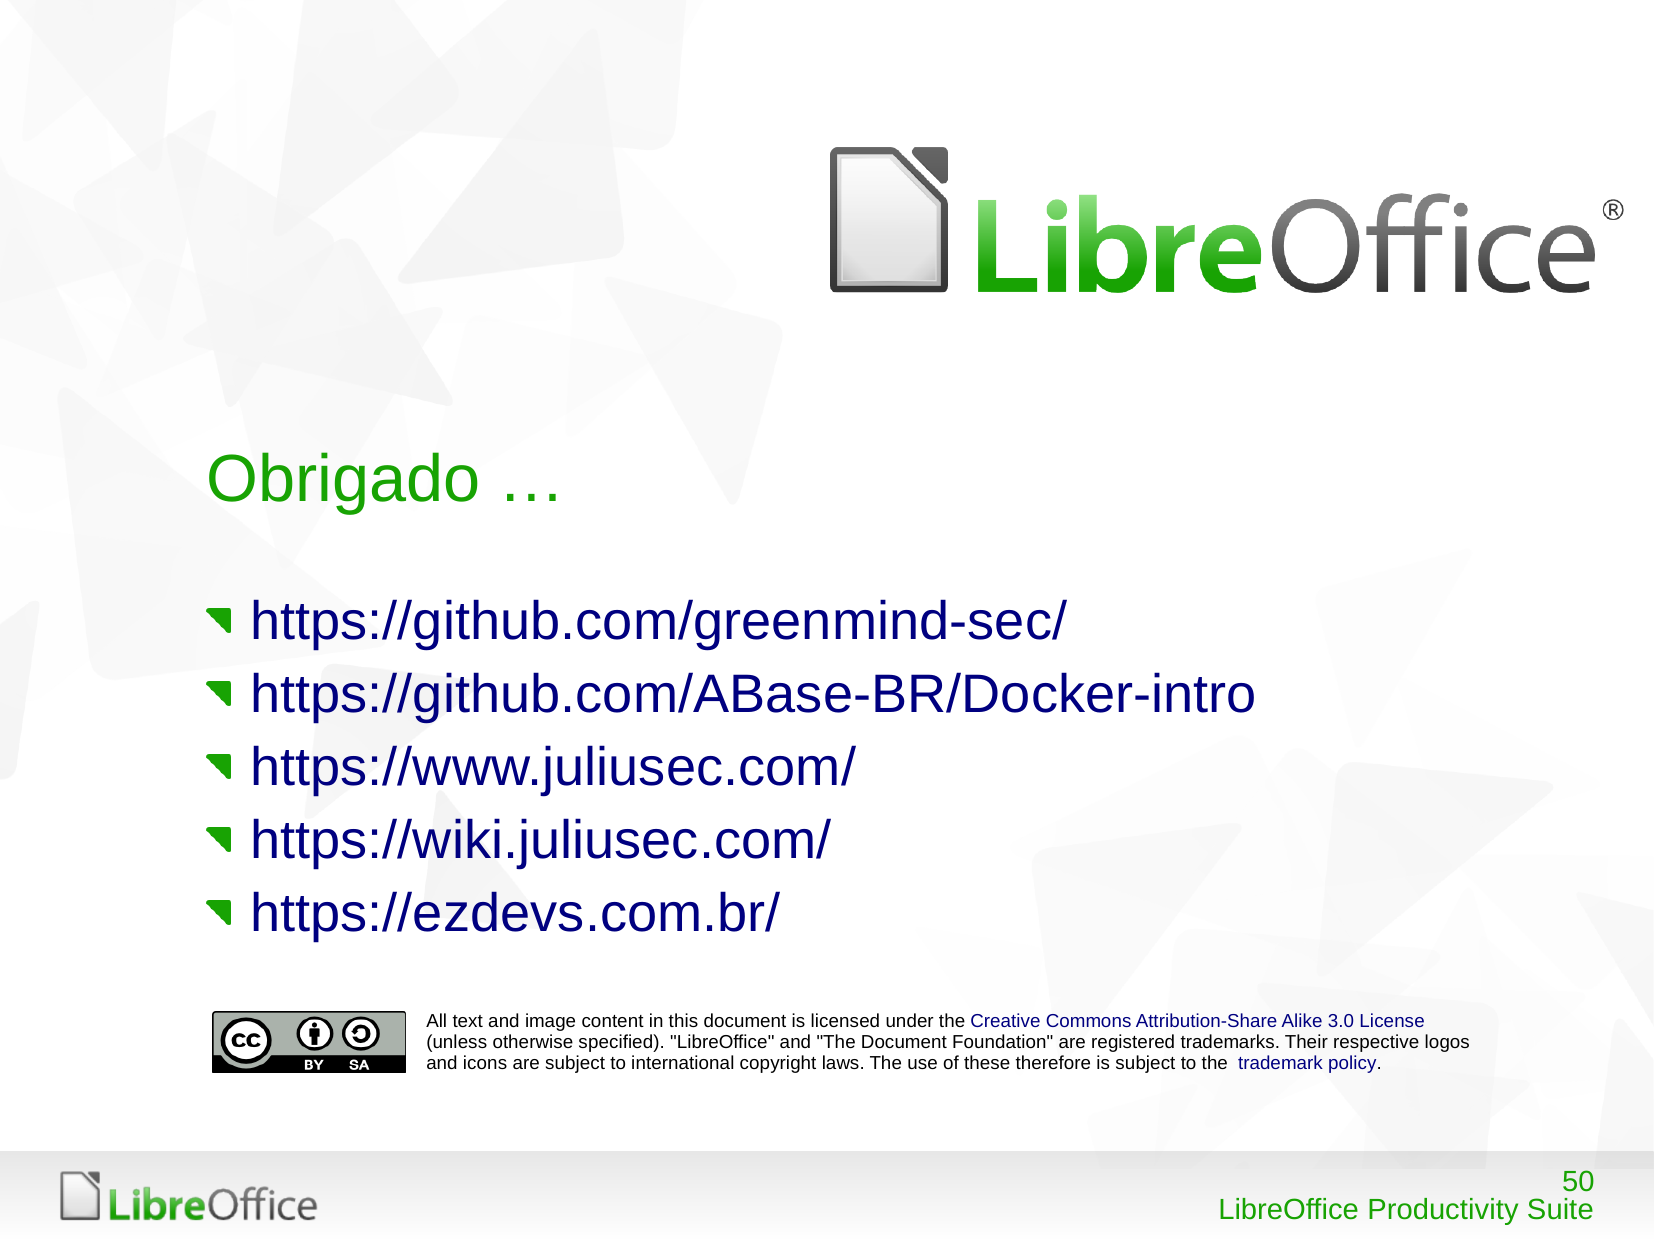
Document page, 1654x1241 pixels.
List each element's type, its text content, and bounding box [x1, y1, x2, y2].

picture [41, 1152, 337, 1240]
picture [212, 1011, 406, 1073]
picture [915, 548, 1654, 1169]
list https://github.com/greenmind-sec/ https://github.com/ABase-BR/Docker-intro https://www.juliusec.com/ https://wiki.juliusec.com/ https://ezdevs.com.br/ [206, 590, 1477, 945]
title Obrigado … [206, 389, 1477, 567]
picture [0, 0, 1654, 930]
